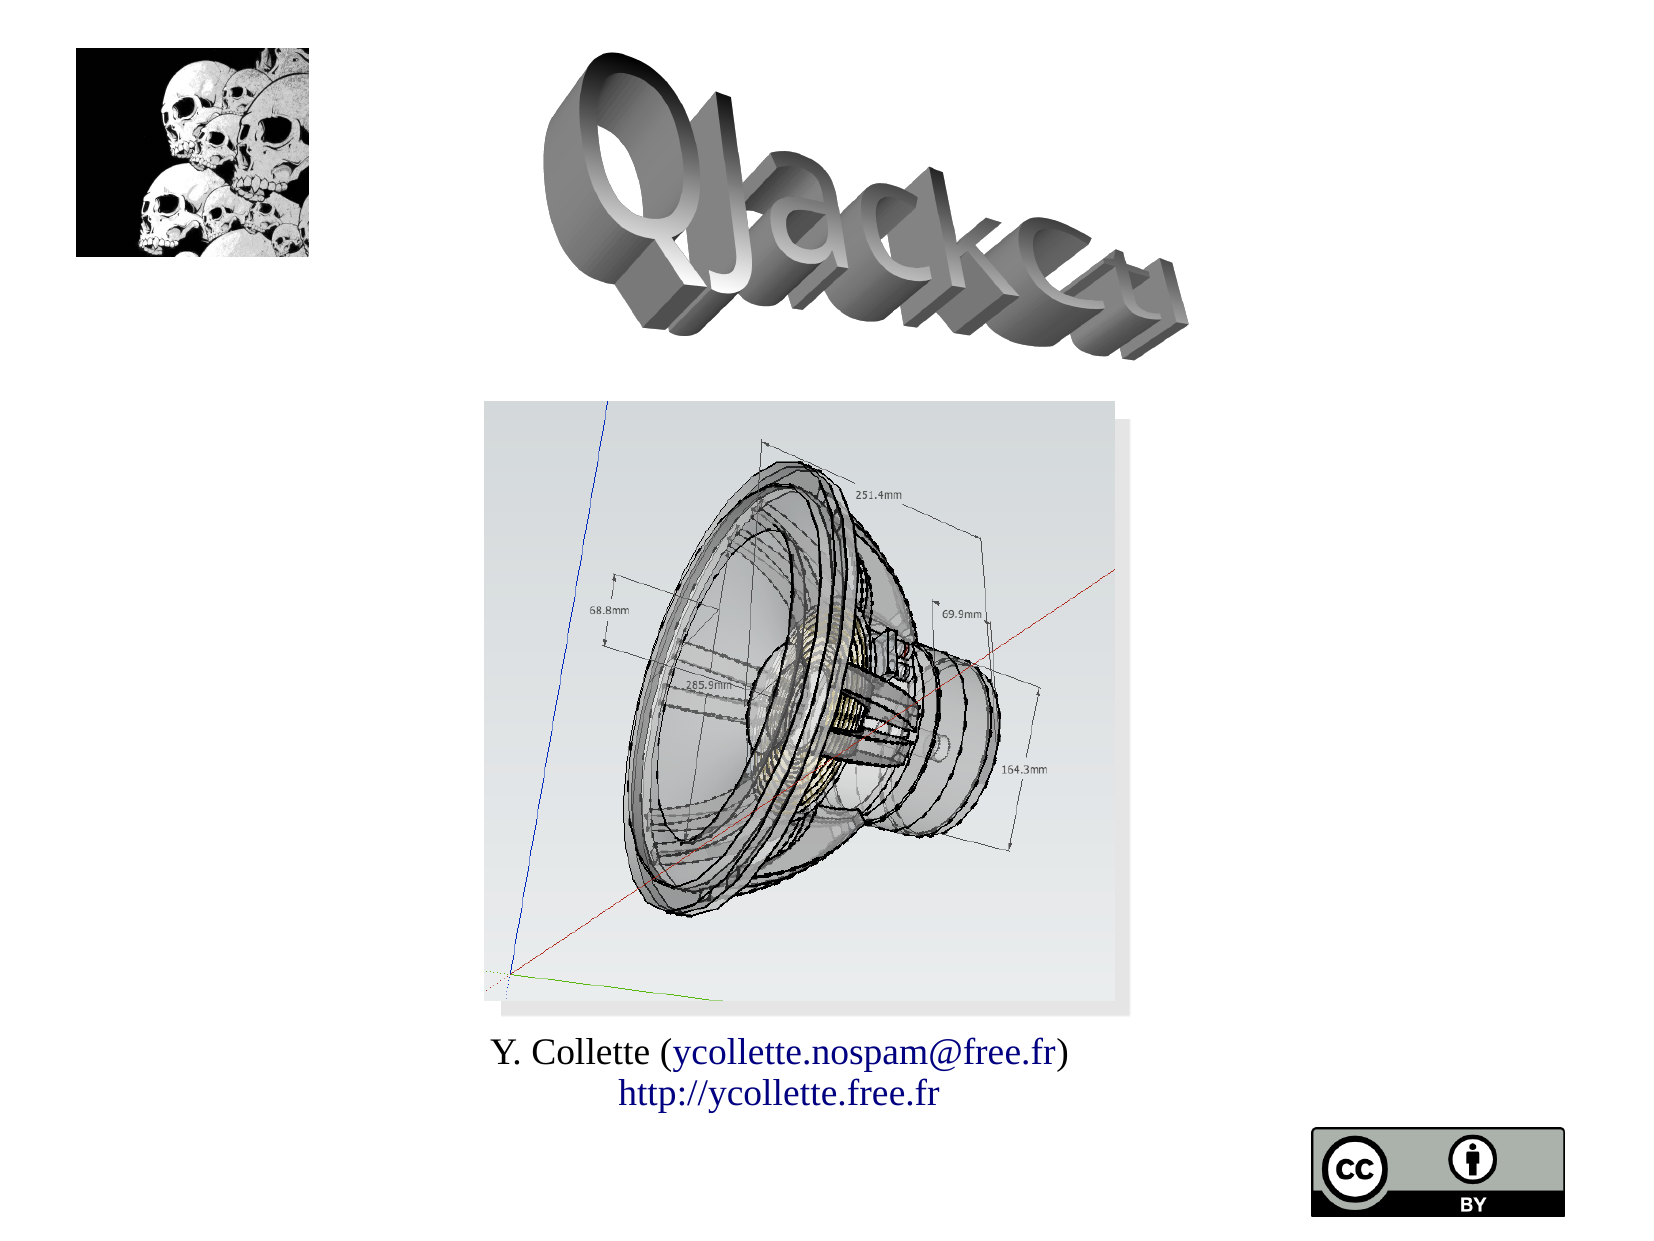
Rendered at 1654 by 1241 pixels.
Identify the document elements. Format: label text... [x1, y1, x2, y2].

picture [1311, 1127, 1565, 1217]
picture [76, 48, 309, 257]
picture [484, 401, 1115, 1001]
text_box Y. Collette (ycollette.nospam@free.fr) http://ycollette.free.fr [448, 1023, 1111, 1123]
